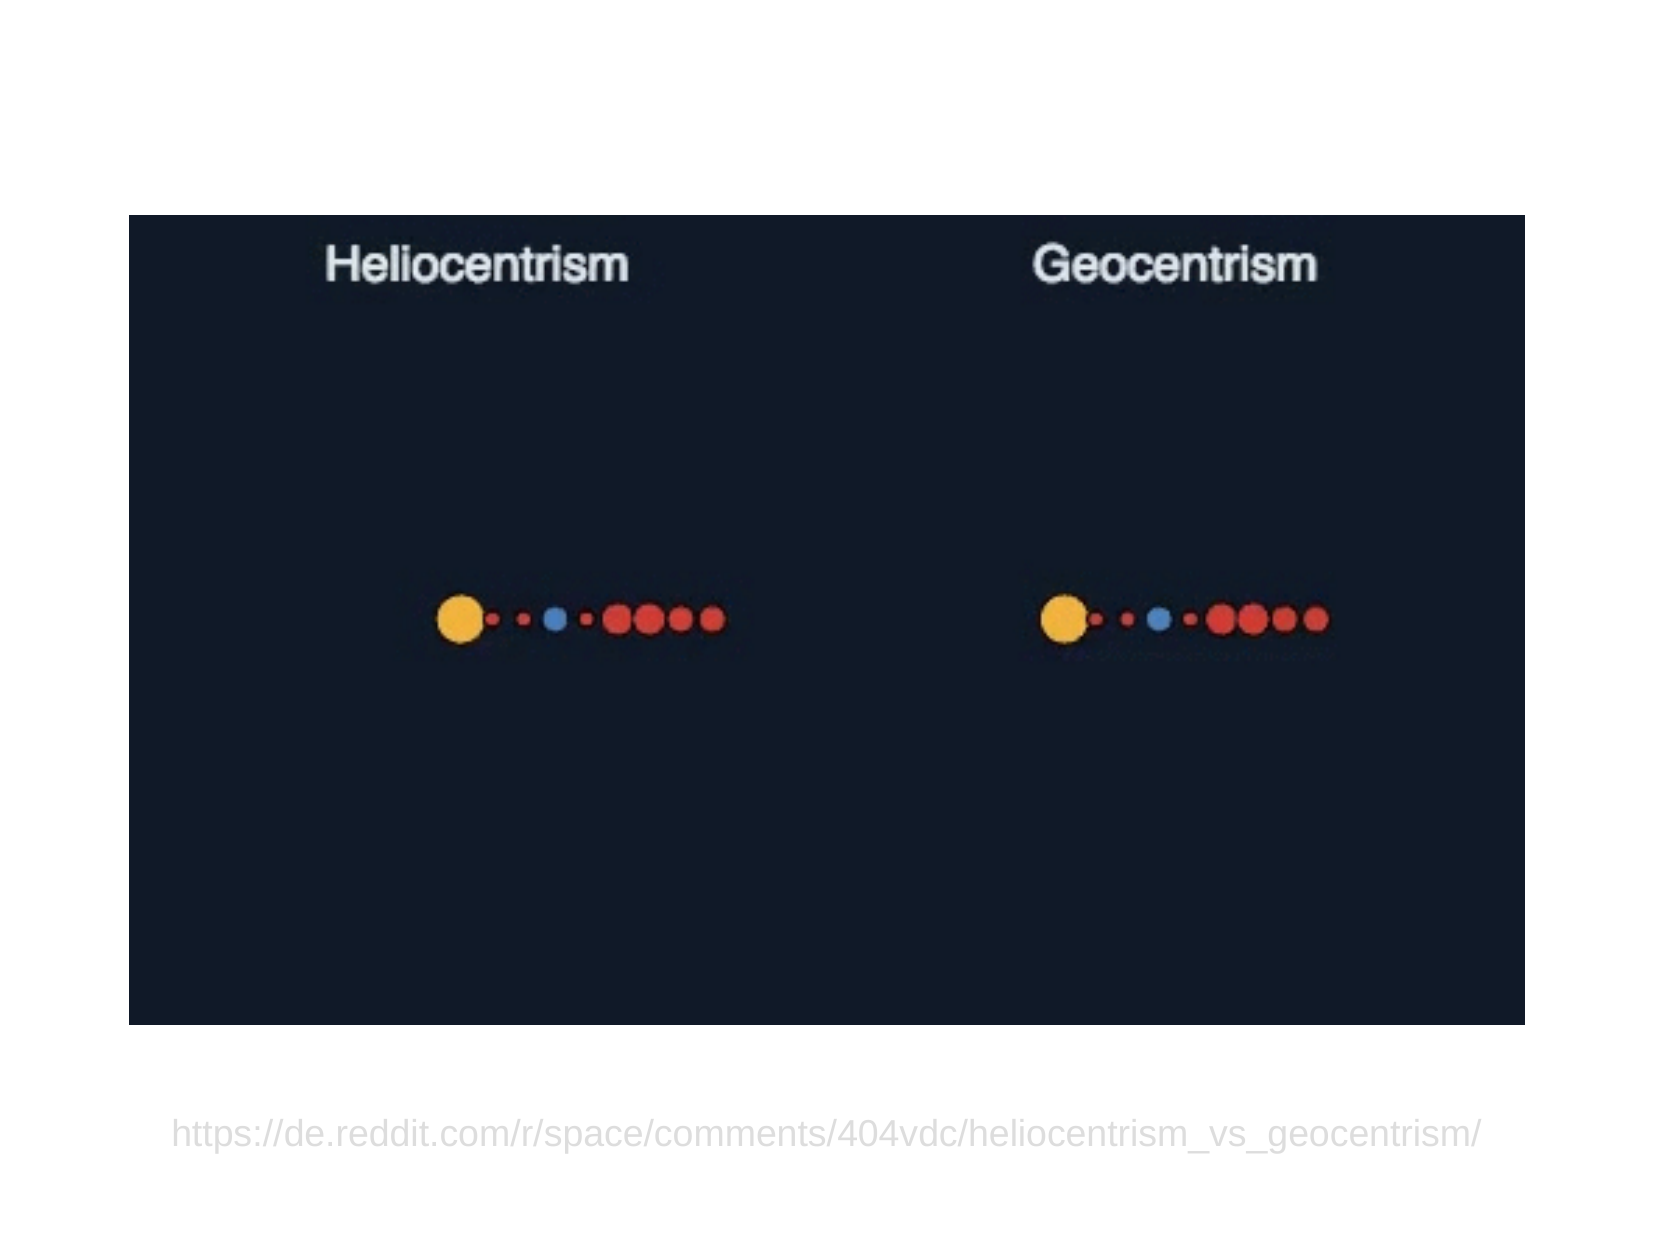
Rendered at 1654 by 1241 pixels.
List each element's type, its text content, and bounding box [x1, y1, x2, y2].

picture [129, 215, 1525, 1025]
text_box https://de.reddit.com/r/space/comments/404vdc/heliocentrism_vs_geocentrism/ [156, 1104, 1498, 1162]
